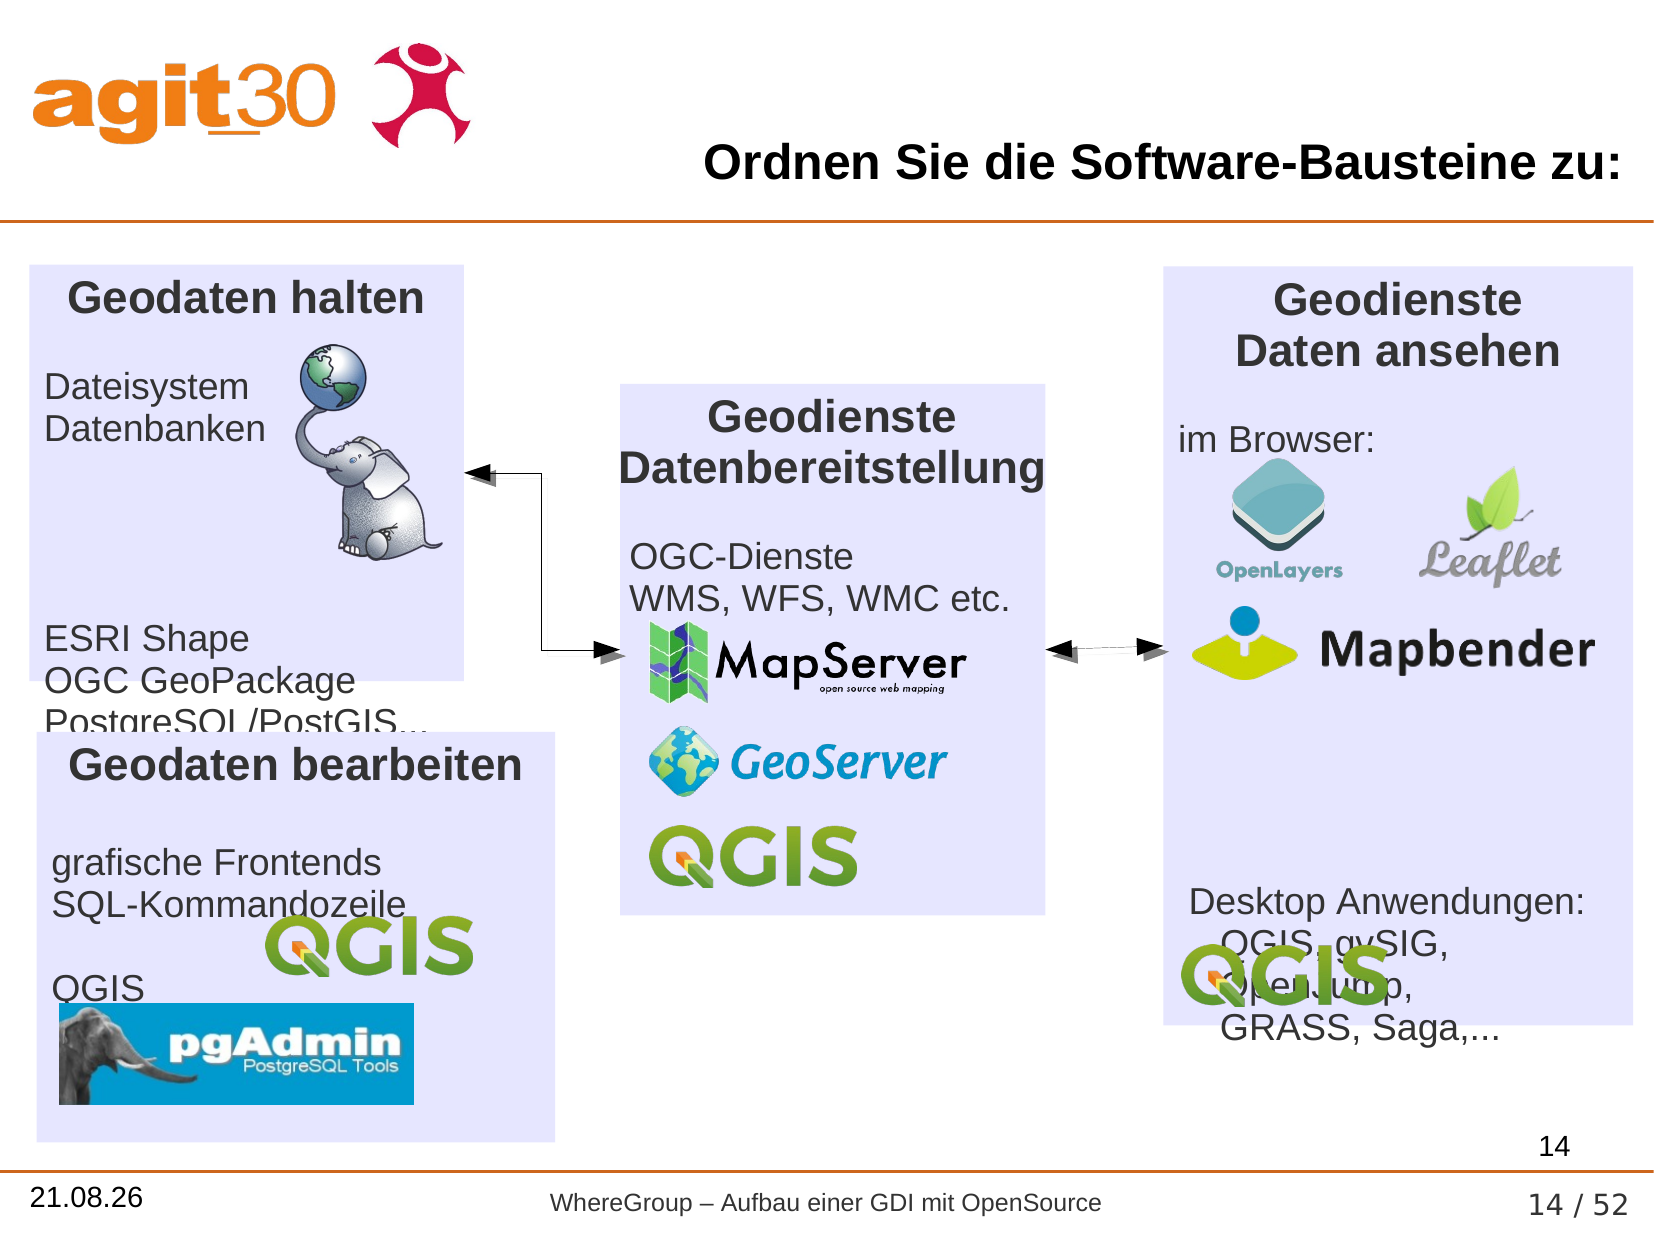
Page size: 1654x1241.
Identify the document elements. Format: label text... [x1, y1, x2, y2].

picture [1418, 442, 1565, 590]
picture [631, 708, 965, 814]
picture [1192, 606, 1595, 680]
picture [649, 825, 857, 888]
picture [1199, 442, 1359, 602]
text_box Geodienste Daten ansehen im Browser: Desktop Anwendungen: QGIS, gvSIG, OpenJump, GRASS, Saga,... [1163, 266, 1634, 1026]
text_box Geodaten bearbeiten grafische Frontends SQL-Kommandozeile QGIS [36, 731, 556, 1143]
picture [29, 58, 340, 148]
picture [169, 1027, 403, 1076]
picture [59, 1007, 198, 1105]
picture [649, 620, 967, 705]
text_box Geodaten halten Dateisystem Datenbanken ESRI Shape OGC GeoPackage PostgreSQL/PostGIS... [29, 264, 464, 682]
title Ordnen Sie die Software-Bausteine zu: [236, 118, 1625, 207]
picture [1181, 944, 1388, 1007]
picture [295, 344, 443, 562]
text_box Geodienste Datenbereitstellung OGC-Dienste WMS, WFS, WMC etc. [620, 383, 1046, 916]
picture [265, 915, 473, 977]
